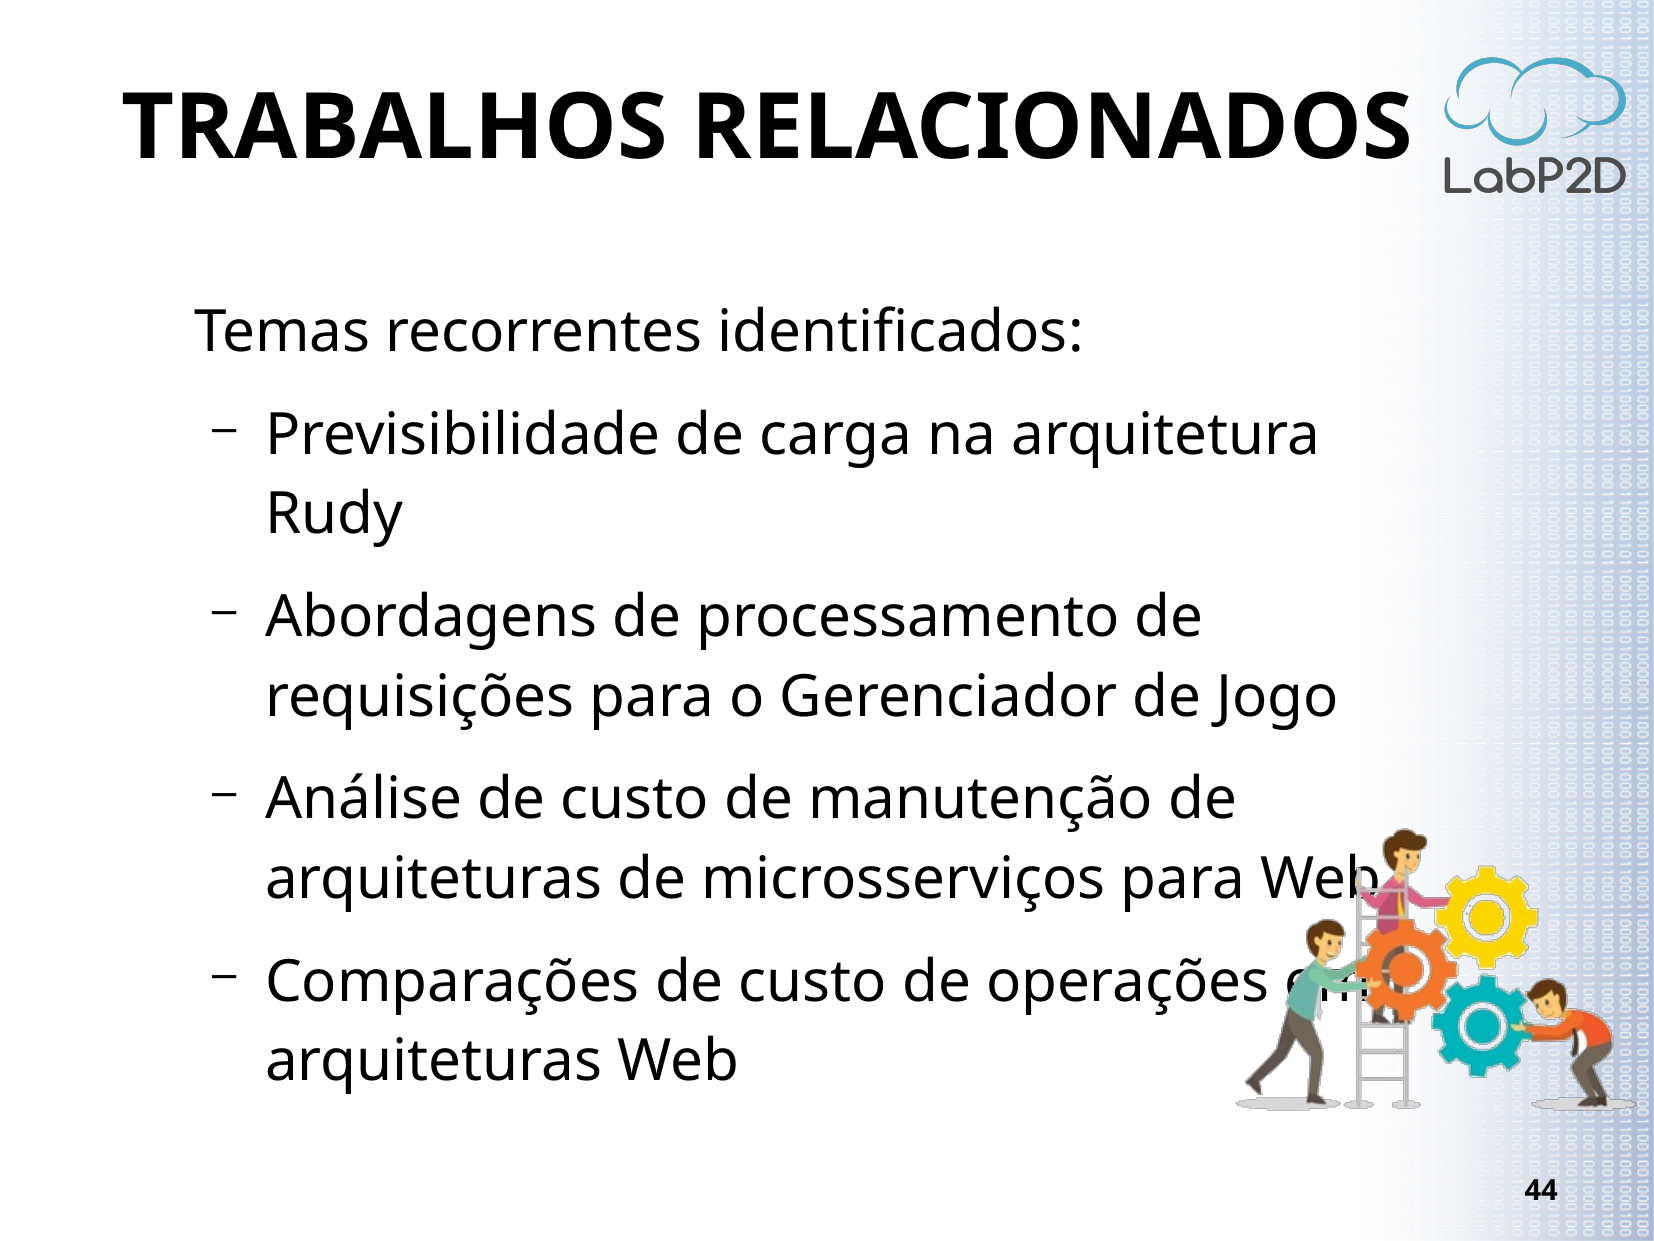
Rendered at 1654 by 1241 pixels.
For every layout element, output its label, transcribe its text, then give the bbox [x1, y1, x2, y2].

list Temas recorrentes identificados: Previsibilidade de carga na arquitetura Rudy Abordagens de processamento de requisições para o Gerenciador de Jogo Análise de custo de manutenção de arquiteturas de microsserviços para Web Comparações de custo de operações em arquiteturas Web [123, 271, 1406, 1116]
title TRABALHOS RELACIONADOS [82, 19, 1453, 227]
picture [1172, 1, 1654, 1240]
